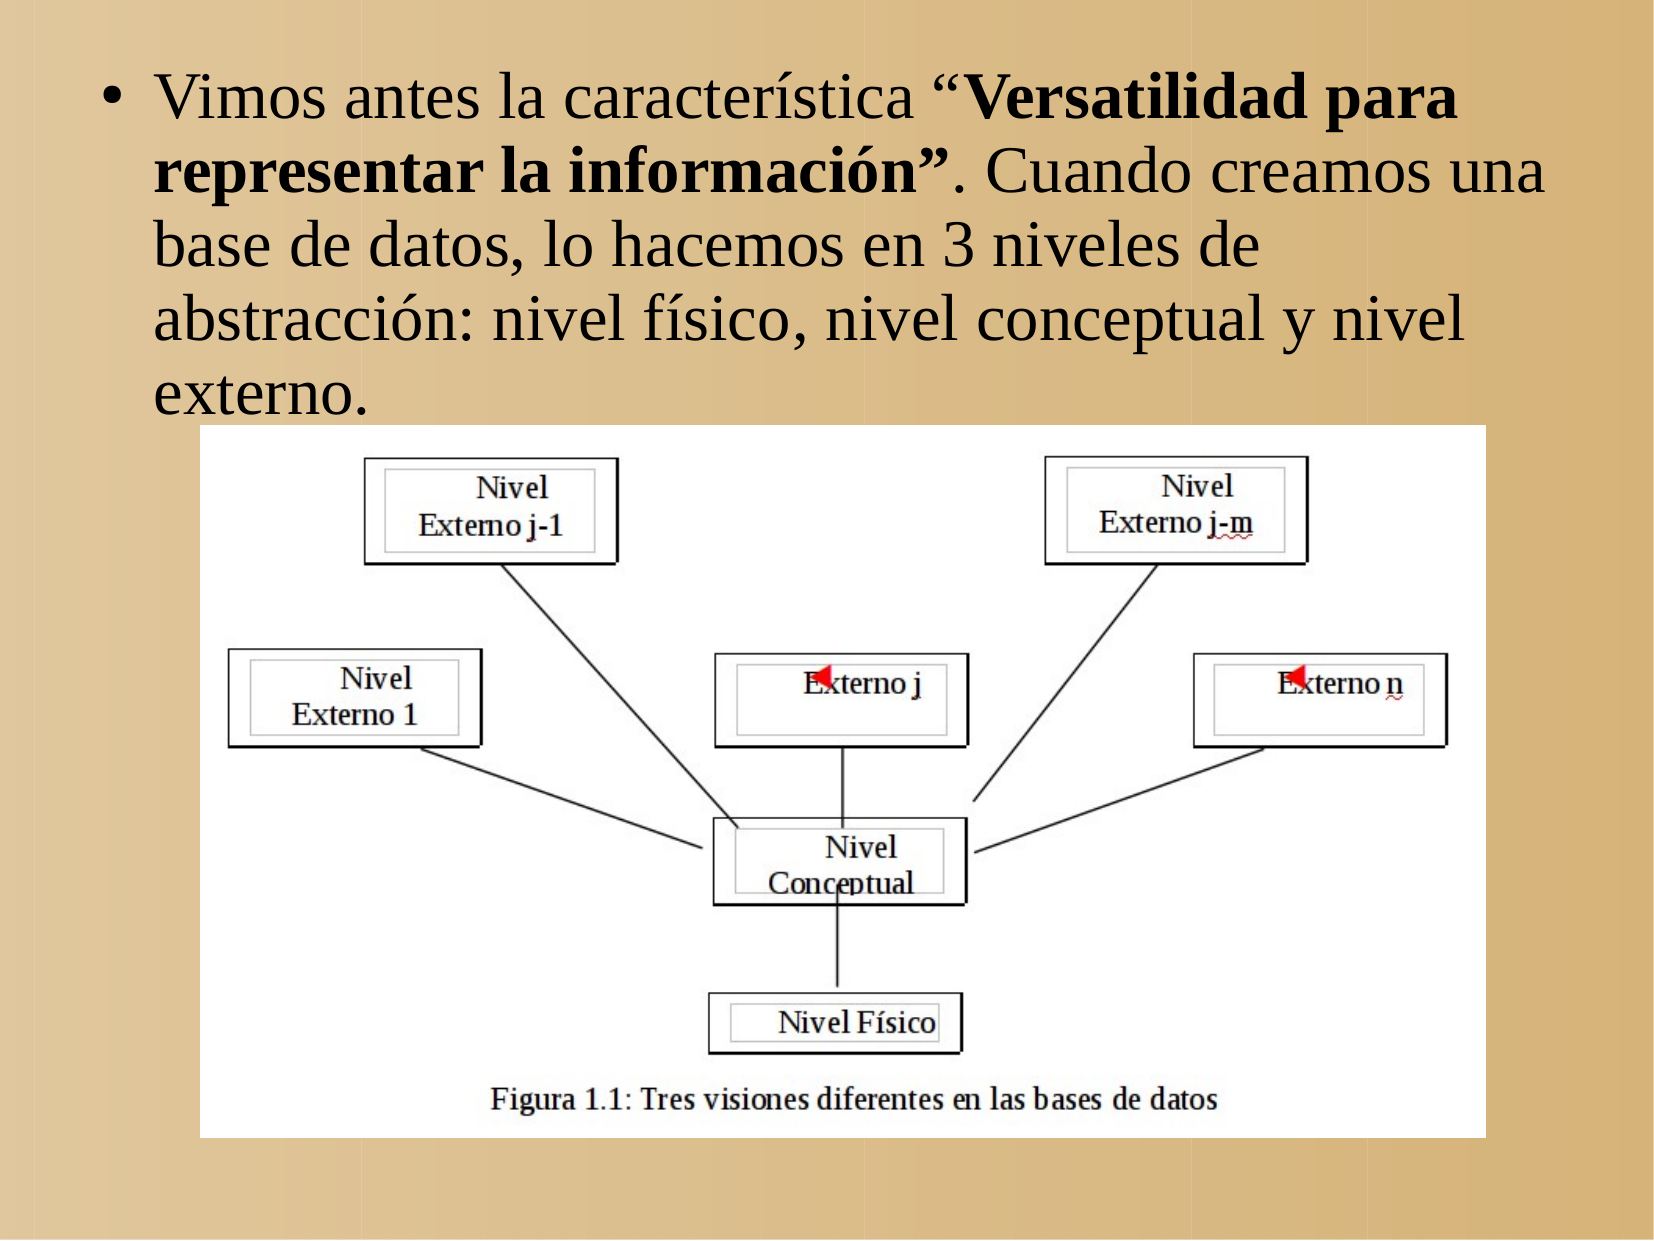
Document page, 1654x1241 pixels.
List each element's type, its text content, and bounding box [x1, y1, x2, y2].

list Vimos antes la característica “Versatilidad para representar la información”. Cuando creamos una base de datos, lo hacemos en 3 niveles de abstracción: nivel físico, nivel conceptual y nivel externo. [82, 59, 1571, 1010]
picture [200, 425, 1486, 1138]
